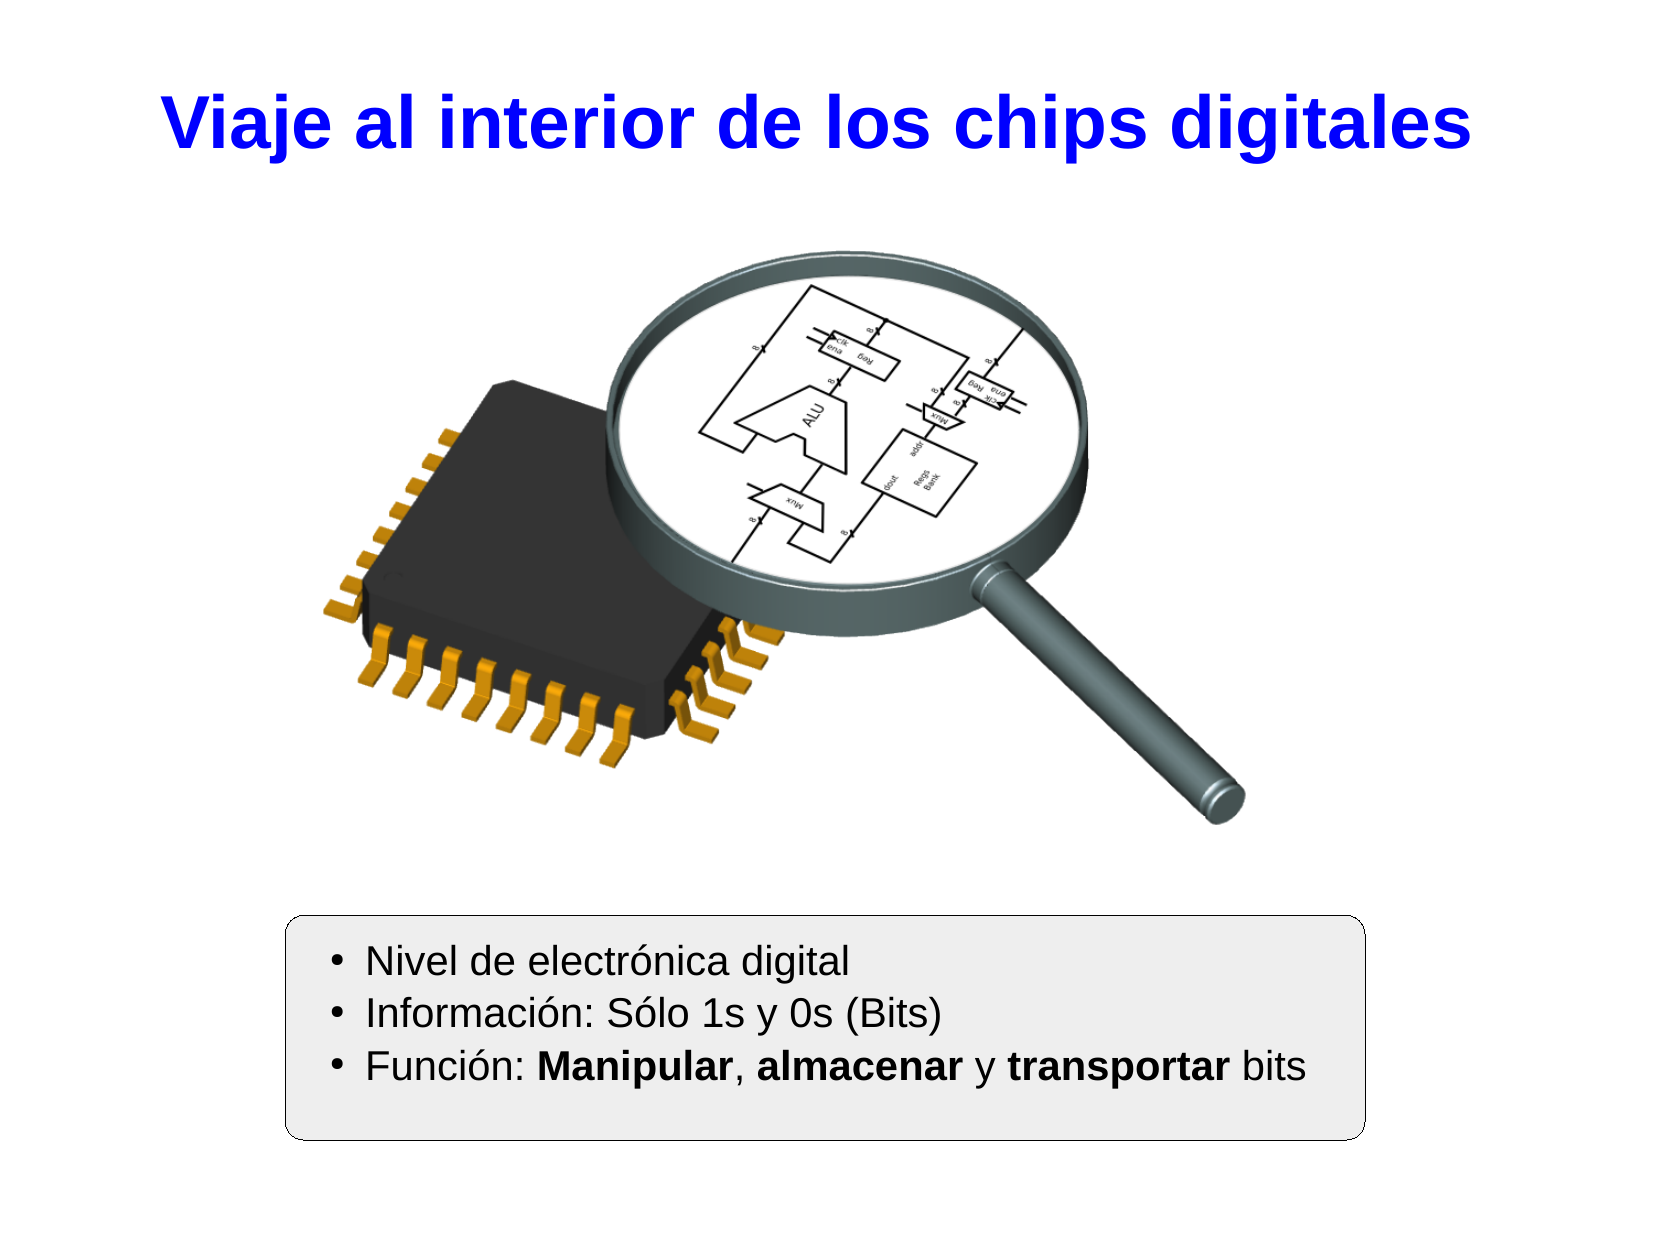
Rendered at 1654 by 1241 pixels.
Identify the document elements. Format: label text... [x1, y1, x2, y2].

text_box [285, 915, 1366, 1141]
text_box Nivel de electrónica digital Información: Sólo 1s y 0s (Bits) Función: Manipular, almacenar y transportar bits [315, 930, 1336, 1126]
text_box Viaje al interior de los chips digitales [90, 73, 1546, 211]
picture [323, 250, 1246, 826]
